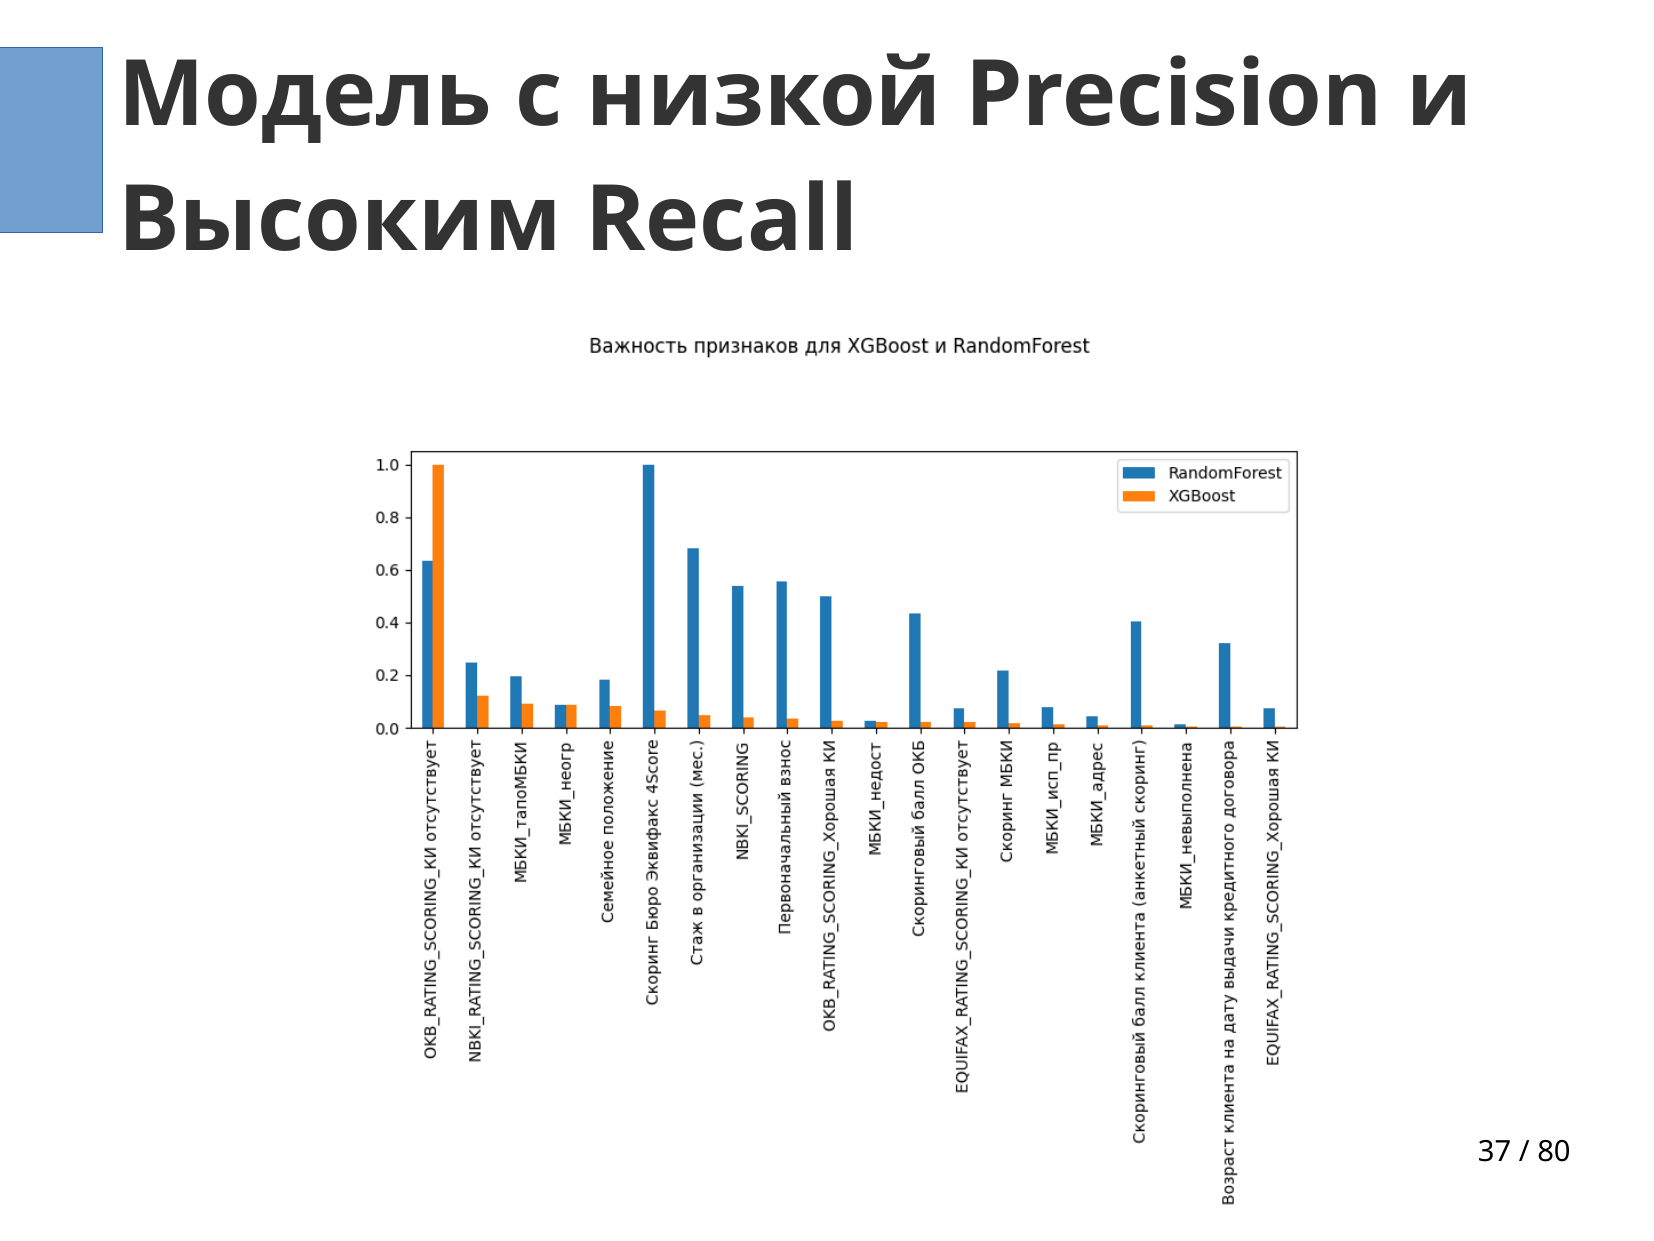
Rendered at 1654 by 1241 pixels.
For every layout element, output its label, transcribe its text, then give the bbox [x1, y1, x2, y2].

picture [268, 314, 1411, 1241]
text_box [0, 47, 103, 233]
title Модель с низкой Precision и Высоким Recall [118, 27, 1571, 278]
